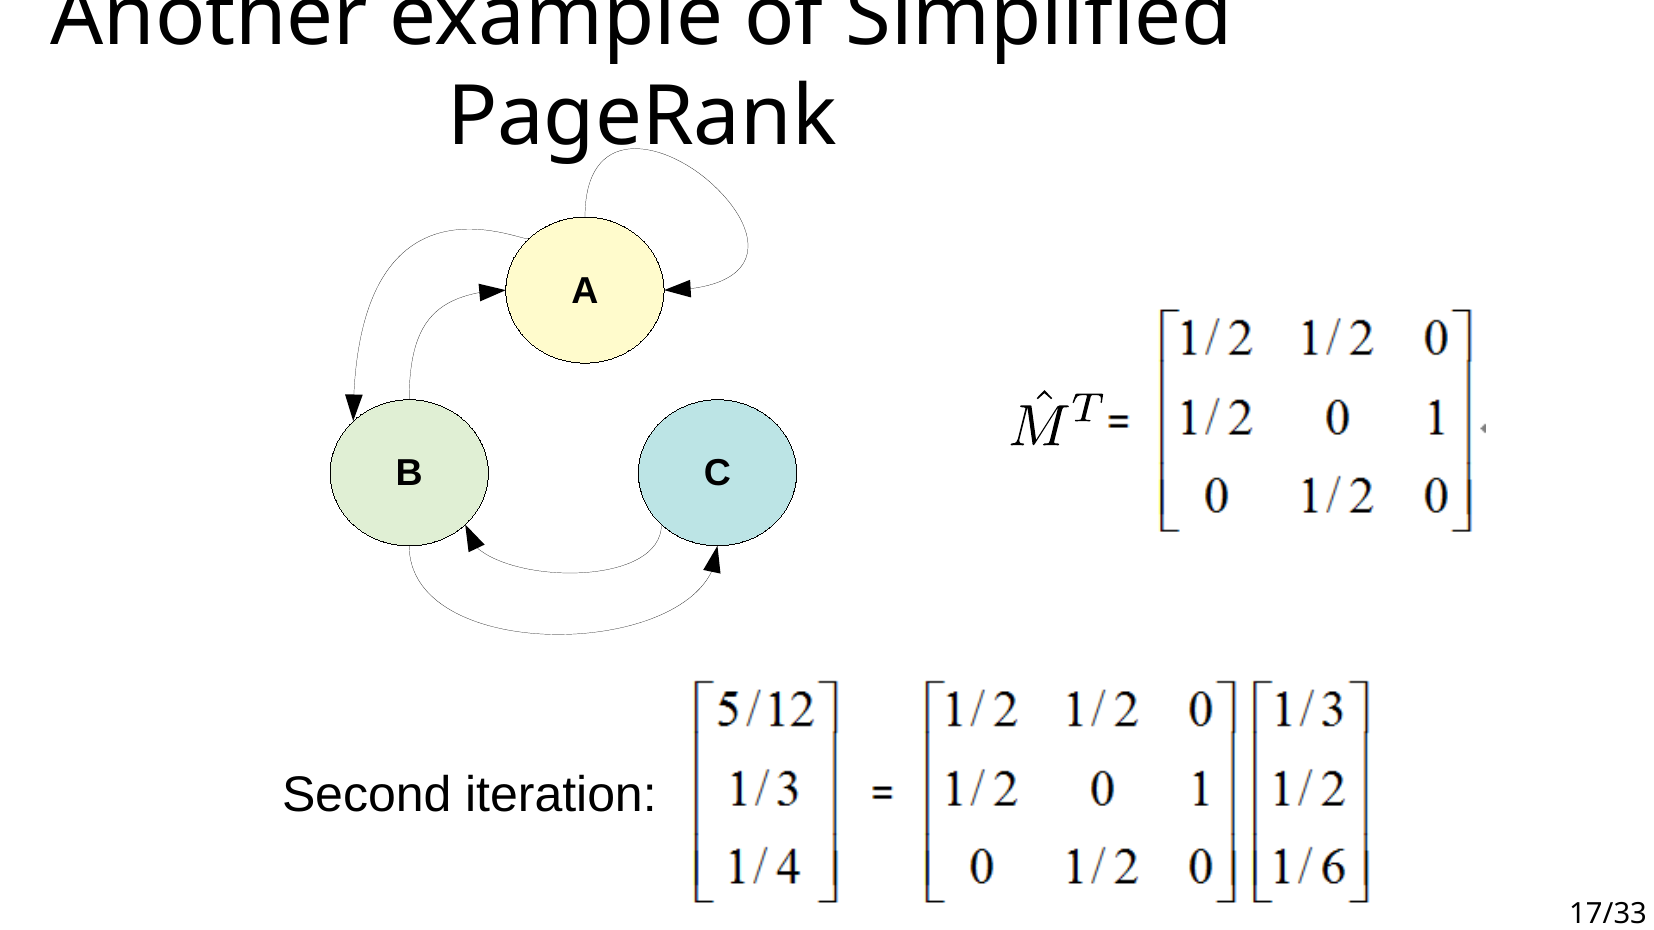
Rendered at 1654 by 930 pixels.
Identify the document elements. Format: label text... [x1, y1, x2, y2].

picture [678, 659, 1390, 927]
text_box C [638, 399, 797, 546]
text_box Second iteration: [267, 754, 973, 830]
text_box [1008, 390, 1105, 446]
text_box A [505, 217, 665, 364]
picture [1038, 284, 1486, 558]
title Another example of Simplified PageRank [0, 1, 1653, 120]
text_box B [330, 399, 489, 546]
